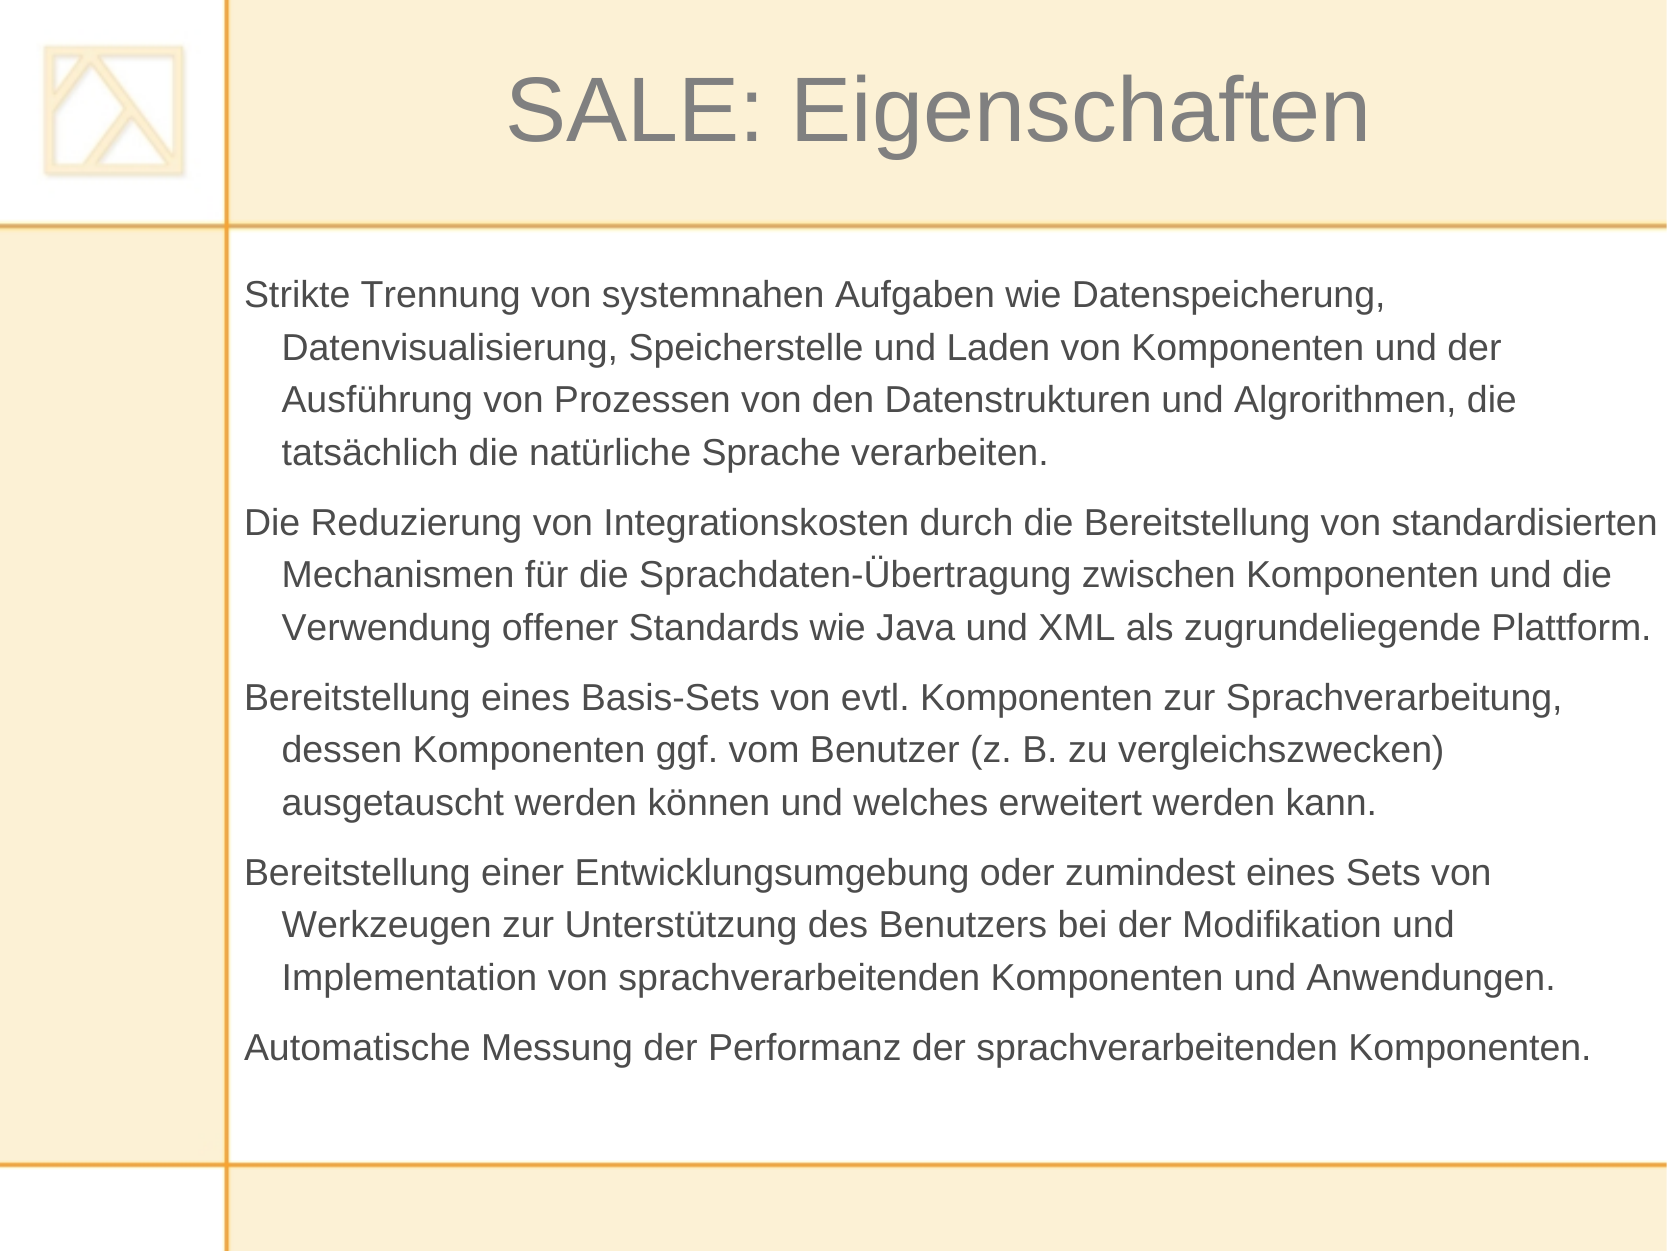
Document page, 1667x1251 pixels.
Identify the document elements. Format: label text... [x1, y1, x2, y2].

title SALE: Eigenschaften [268, 0, 1611, 238]
list Strikte Trennung von systemnahen Aufgaben wie Datenspeicherung, Datenvisualisierung, Speicherstelle und Laden von Komponenten und der Ausführung von Prozessen von den Datenstrukturen und Algrorithmen, die tatsächlich die natürliche Sprache verarbeiten. Die Reduzierung von Integrationskosten durch die Bereitstellung von standardisierten Mechanismen für die Sprachdaten-Übertragung zwischen Komponenten und die Verwendung offener Standards wie Java und XML als zugrundeliegende Plattform. Bereitstellung eines Basis-Sets von evtl. Komponenten zur Sprachverarbeitung, dessen Komponenten ggf. vom Benutzer (z. B. zu vergleichszwecken) ausgetauscht werden können und welches erweitert werden kann. Bereitstellung einer Entwicklungsumgebung oder zumindest eines Sets von Werkzeugen zur Unterstützung des Benutzers bei der Modifikation und Implementation von sprachverarbeitenden Komponenten und Anwendungen. Automatische Messung der Performanz der sprachverarbeitenden Komponenten. [206, 263, 1667, 1146]
picture [0, 0, 1667, 1251]
